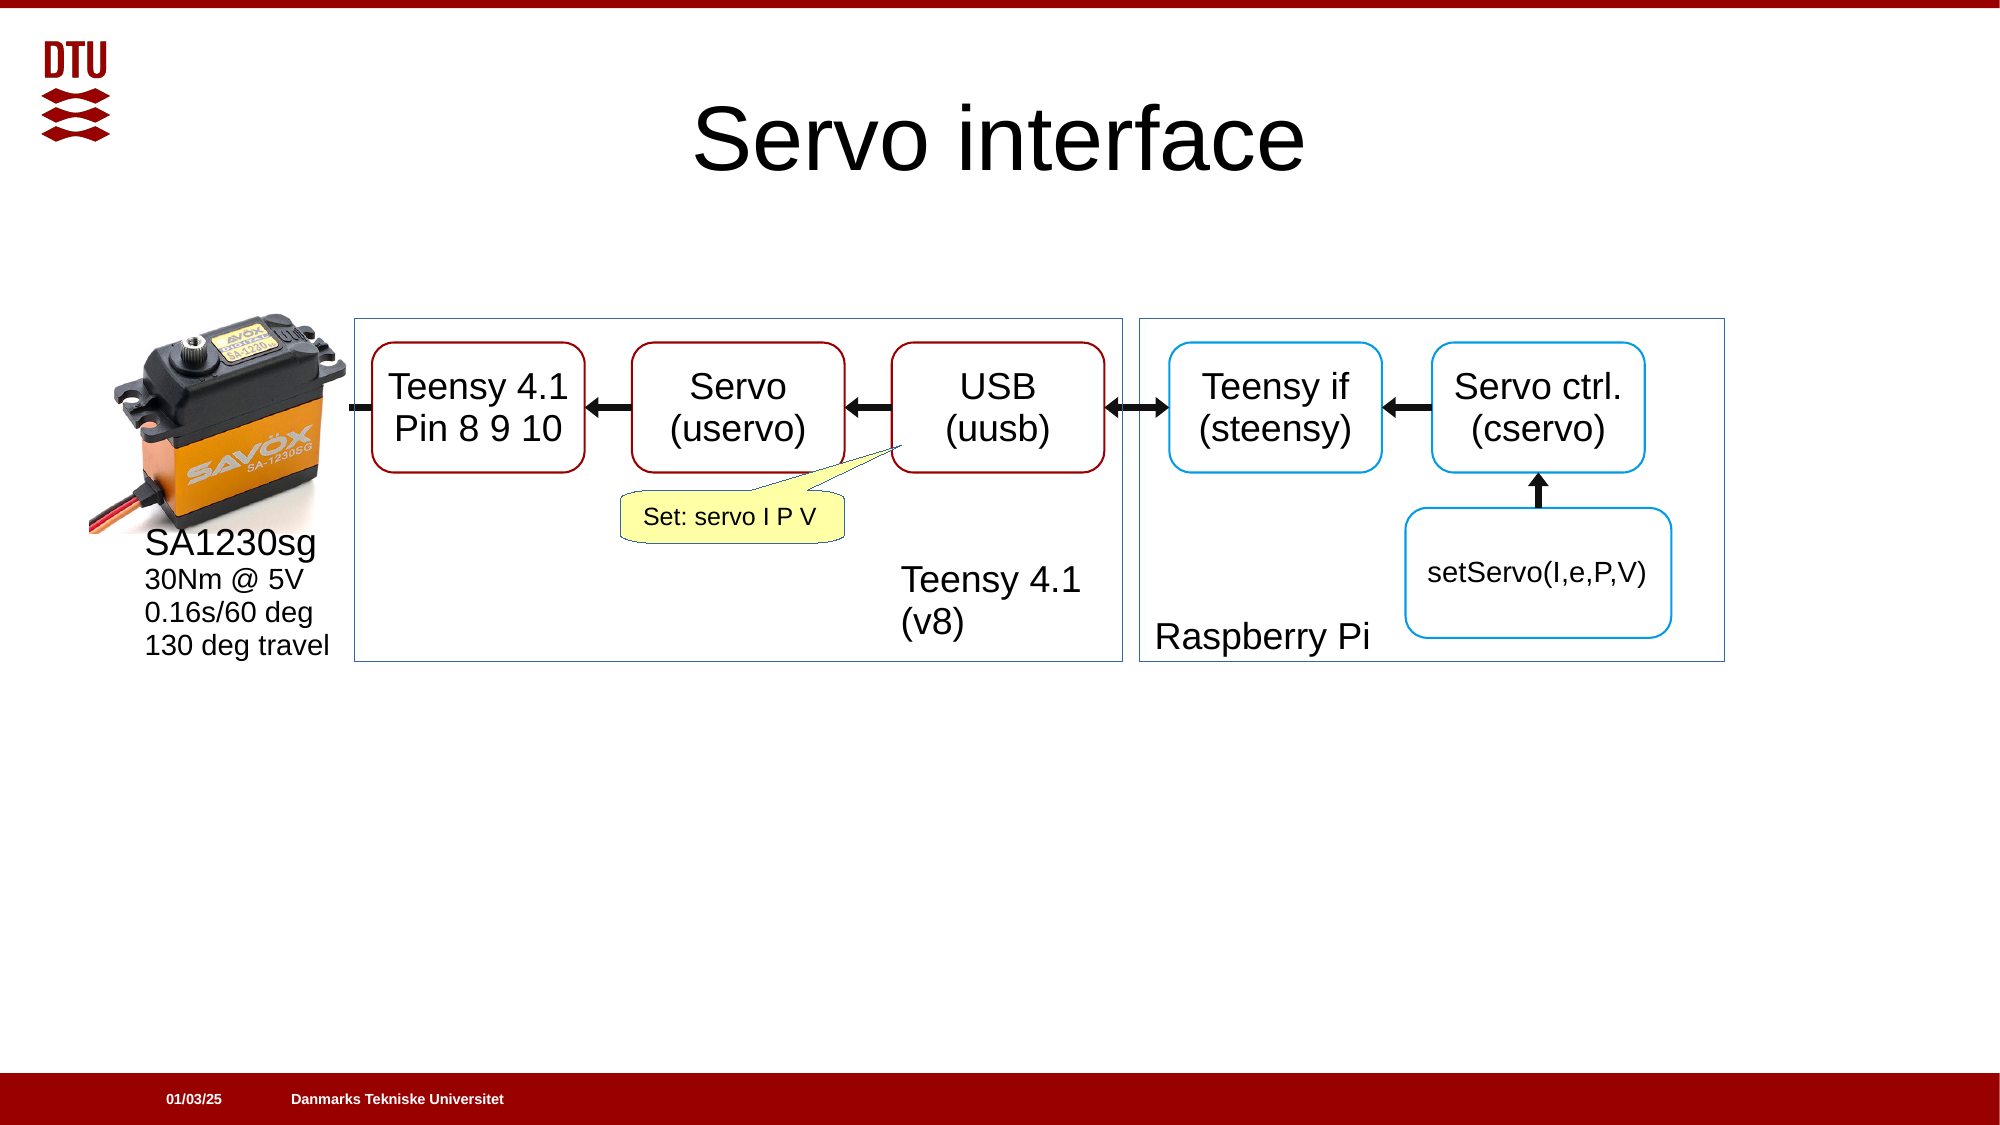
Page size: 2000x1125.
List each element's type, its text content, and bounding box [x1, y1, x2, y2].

picture [89, 307, 349, 534]
text_box Servo (uservo) [631, 342, 845, 473]
text_box setServo(I,e,P,V) [1405, 507, 1672, 638]
text_box Raspberry Pi [1139, 608, 1386, 666]
text_box Teensy 4.1 (v8) [885, 550, 1108, 650]
title Servo interface [99, 44, 1900, 233]
text_box Teensy 4.1 Pin 8 9 10 [372, 342, 585, 473]
text_box Set: servo I P V [620, 445, 902, 544]
text_box SA1230sg 30Nm @ 5V 0.16s/60 deg 130 deg travel [129, 513, 346, 669]
text_box Servo ctrl. (cservo) [1432, 342, 1645, 473]
text_box Teensy if (steensy) [1169, 342, 1382, 473]
text_box USB (uusb) [891, 342, 1105, 473]
